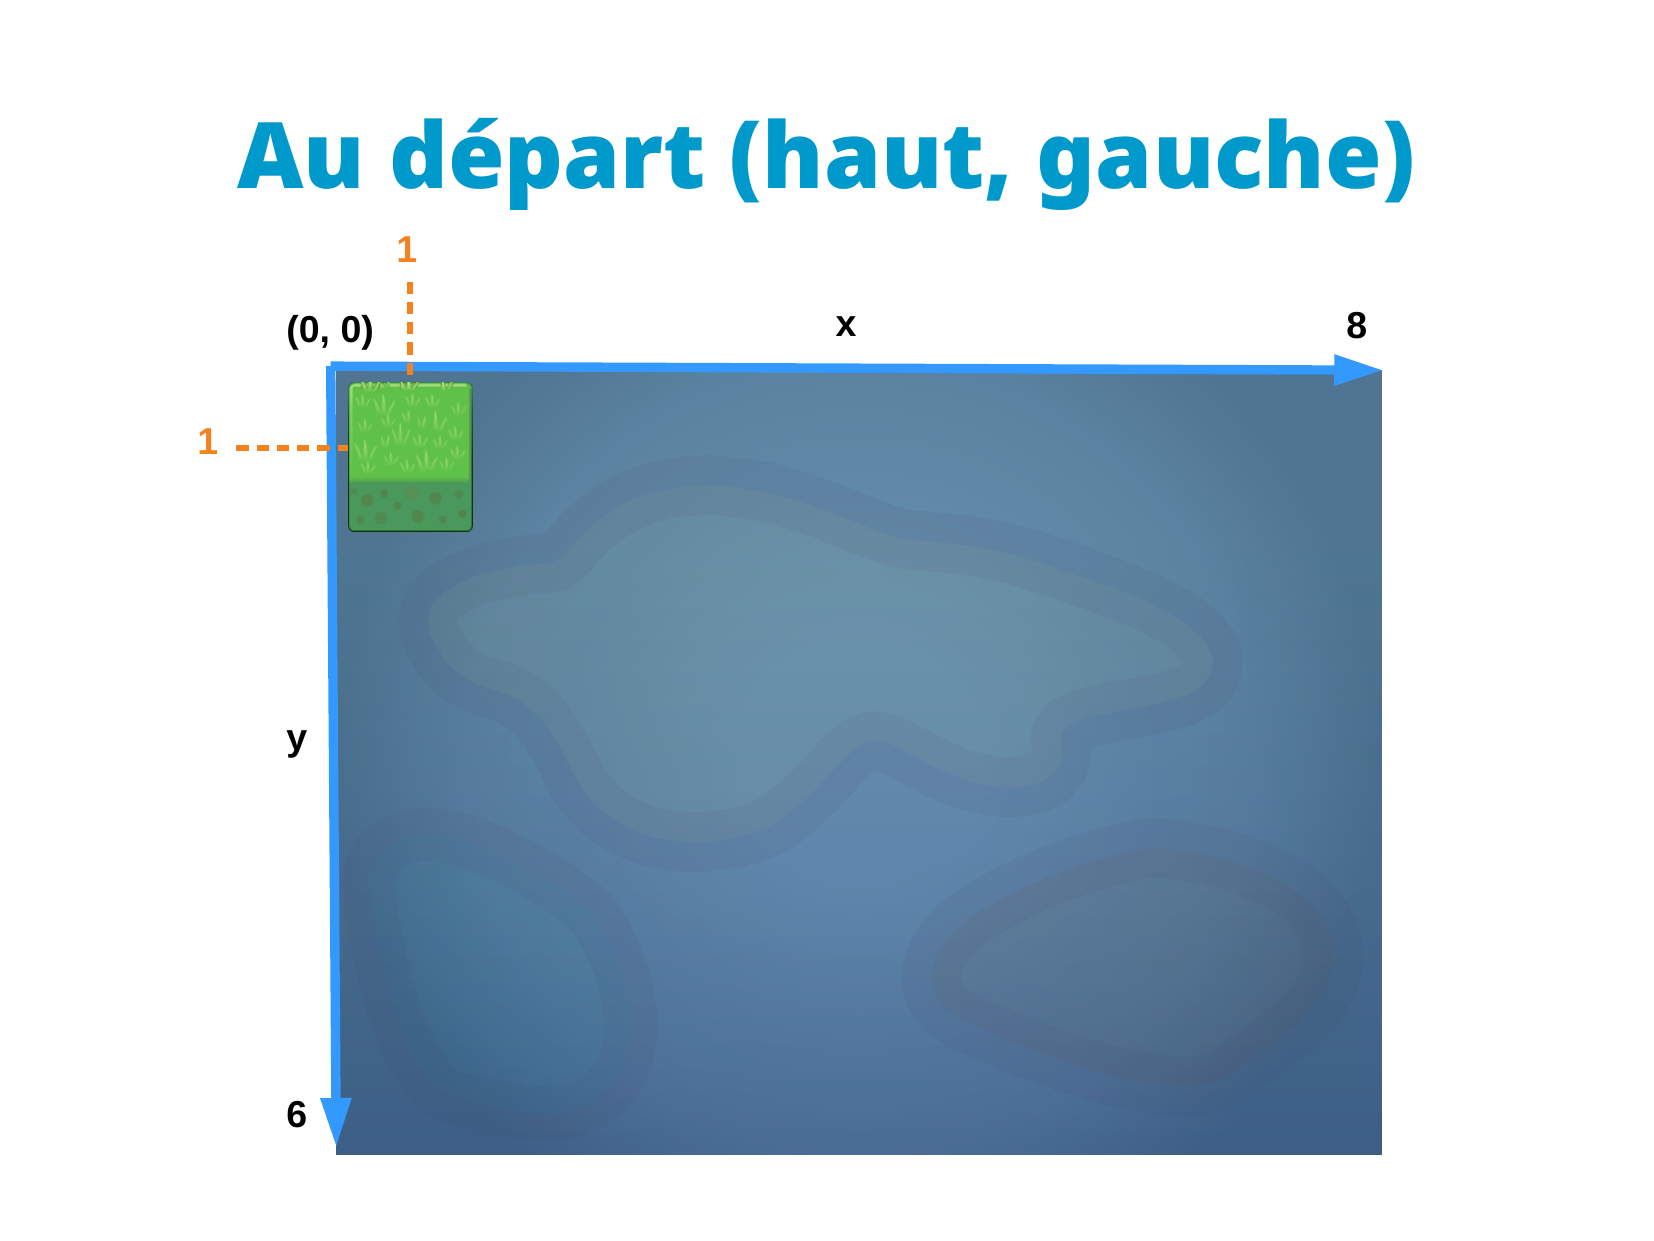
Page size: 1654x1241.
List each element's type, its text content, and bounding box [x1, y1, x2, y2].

text_box (0, 0) [271, 301, 390, 361]
text_box 1 [182, 413, 237, 474]
text_box 8 [1122, 297, 1382, 355]
text_box 6 [271, 1086, 367, 1146]
text_box 1 [381, 221, 436, 282]
text_box x [820, 295, 869, 378]
text_box y [271, 708, 319, 792]
title Au départ (haut, gauche) [82, 49, 1571, 257]
picture [336, 371, 1382, 1155]
